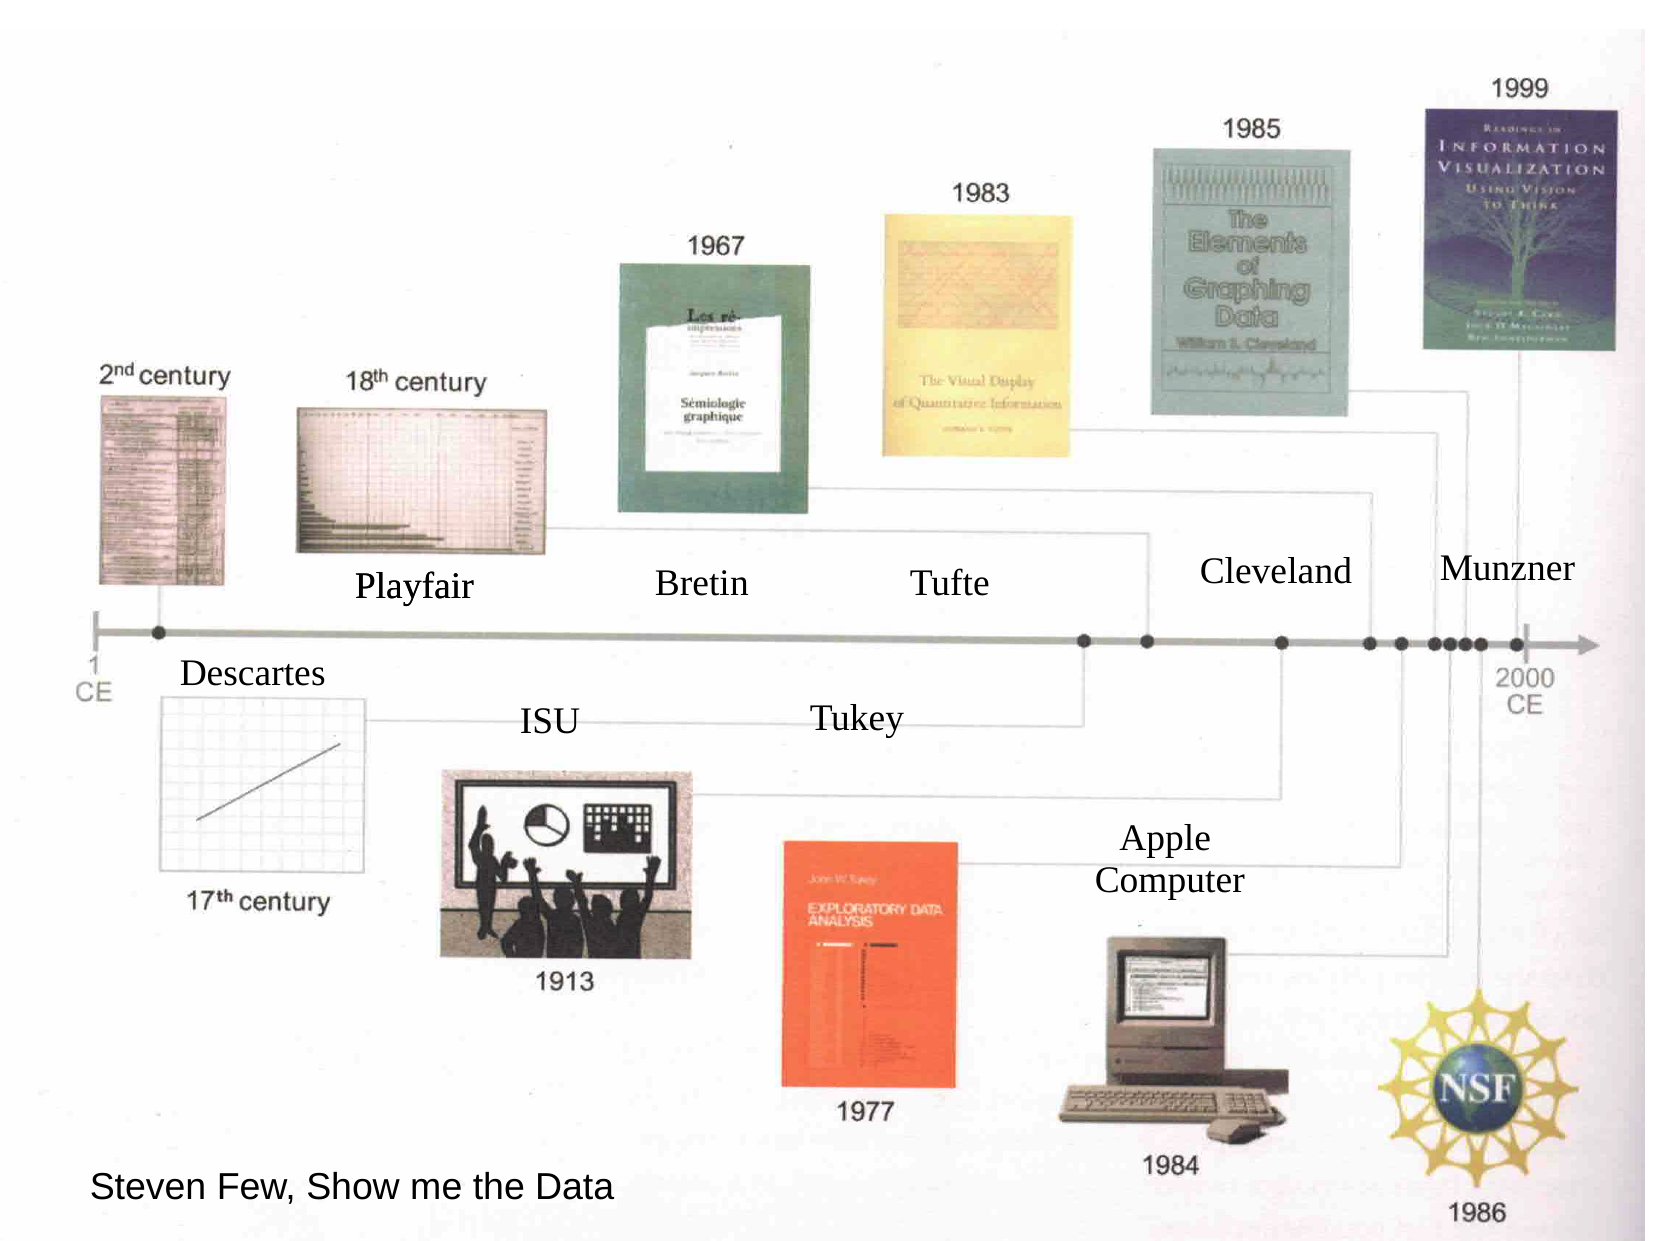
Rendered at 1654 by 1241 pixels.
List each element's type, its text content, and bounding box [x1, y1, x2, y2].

picture [0, 29, 1645, 1241]
text_box Munzner [1425, 540, 1654, 630]
text_box Apple Computer [1080, 810, 1321, 931]
text_box Playfair [340, 558, 496, 646]
text_box Descartes [165, 645, 365, 735]
text_box Tukey [795, 690, 1036, 811]
text_box Cleveland [1185, 543, 1426, 634]
text_box ISU [505, 693, 661, 781]
text_box Steven Few, Show me the Data [75, 1158, 660, 1216]
text_box Bretin [640, 555, 796, 642]
text_box Tufte [895, 555, 1051, 642]
